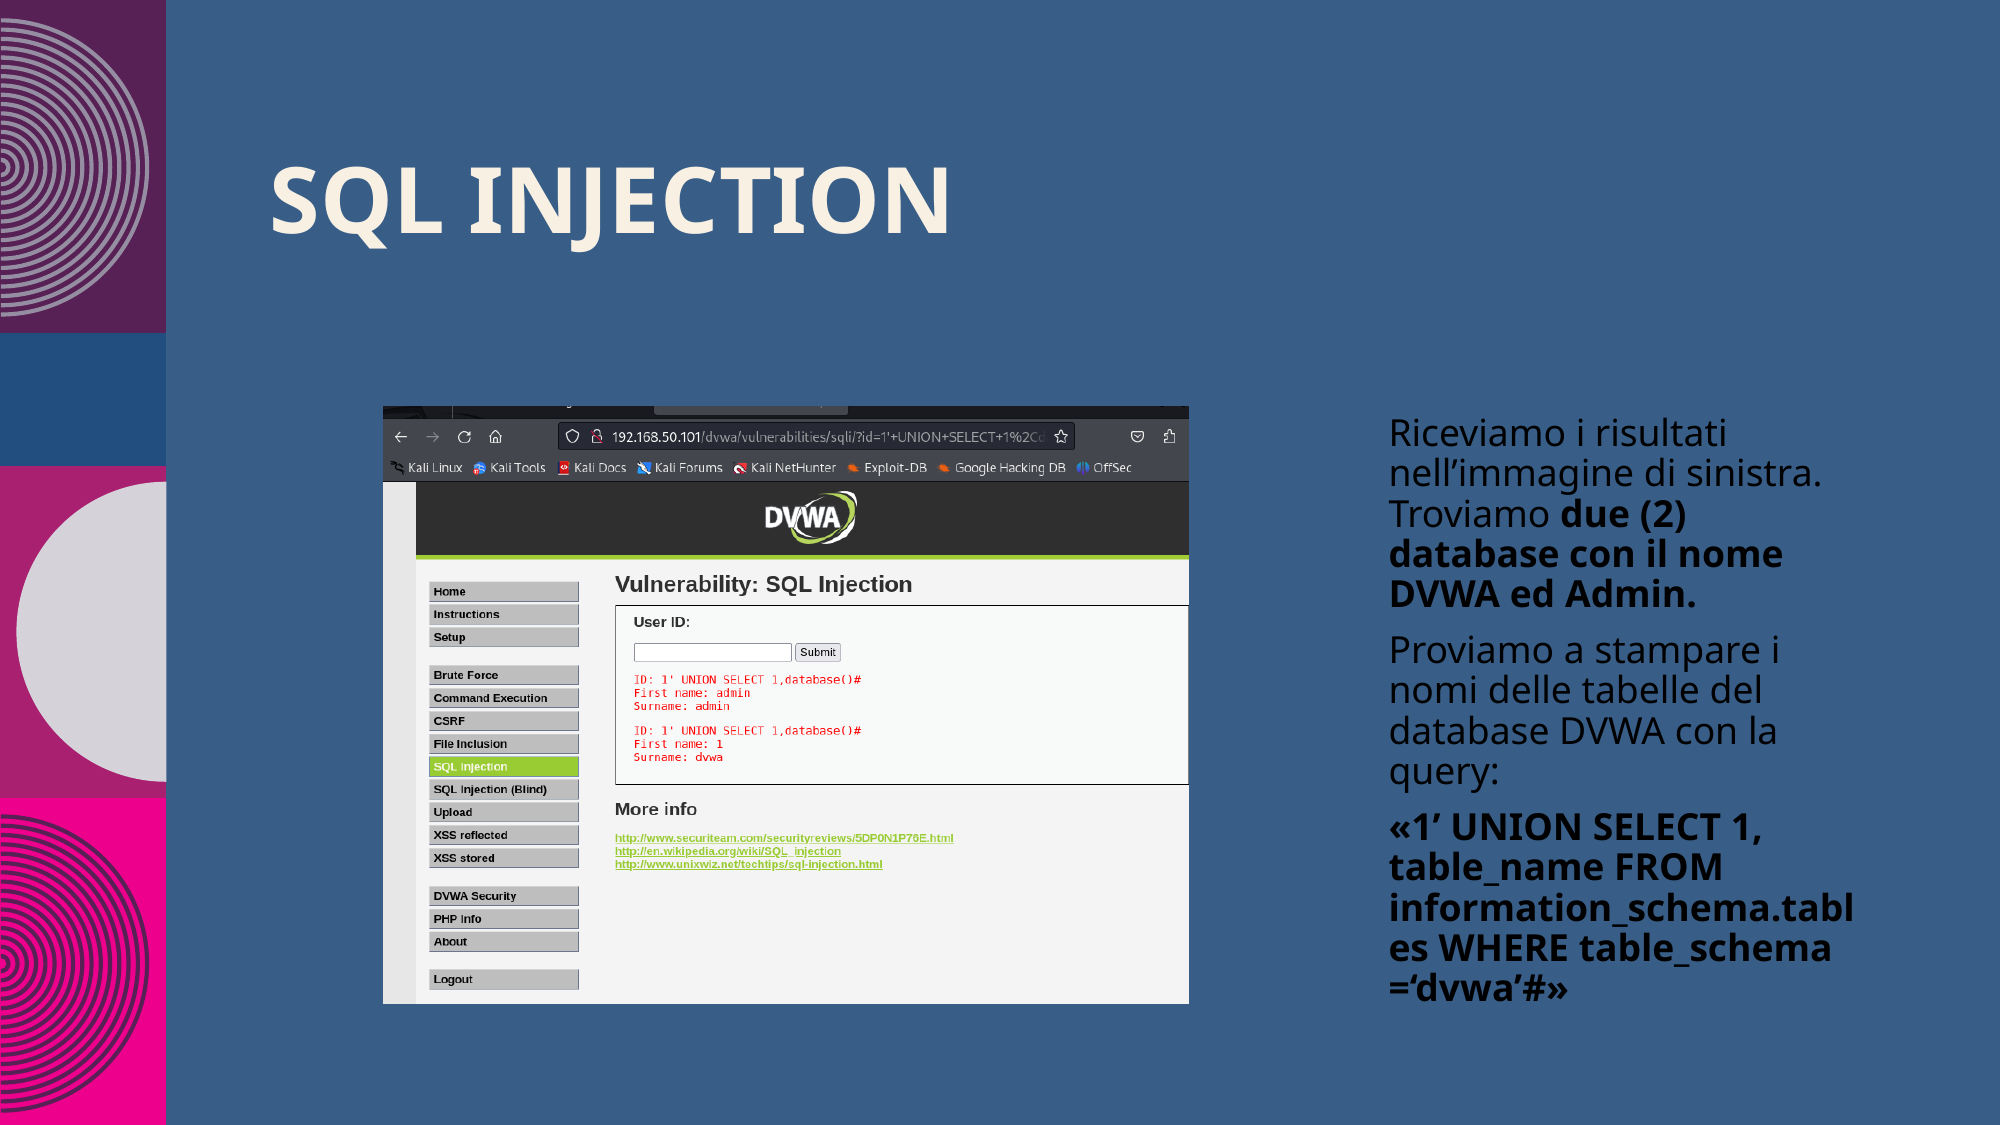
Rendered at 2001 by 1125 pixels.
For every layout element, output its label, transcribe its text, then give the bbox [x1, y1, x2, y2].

list Riceviamo i risultati nell’immagine di sinistra. Troviamo due (2) database con il nome DVWA ed Admin. Proviamo a stampare i nomi delle tabelle del database DVWA con la query: «1’ UNION SELECT 1, table_name FROM information_schema.tables WHERE table_schema =‘dvwa’#» [1373, 407, 1874, 1024]
title Sql injection [254, 146, 1874, 370]
picture [383, 407, 1189, 1004]
